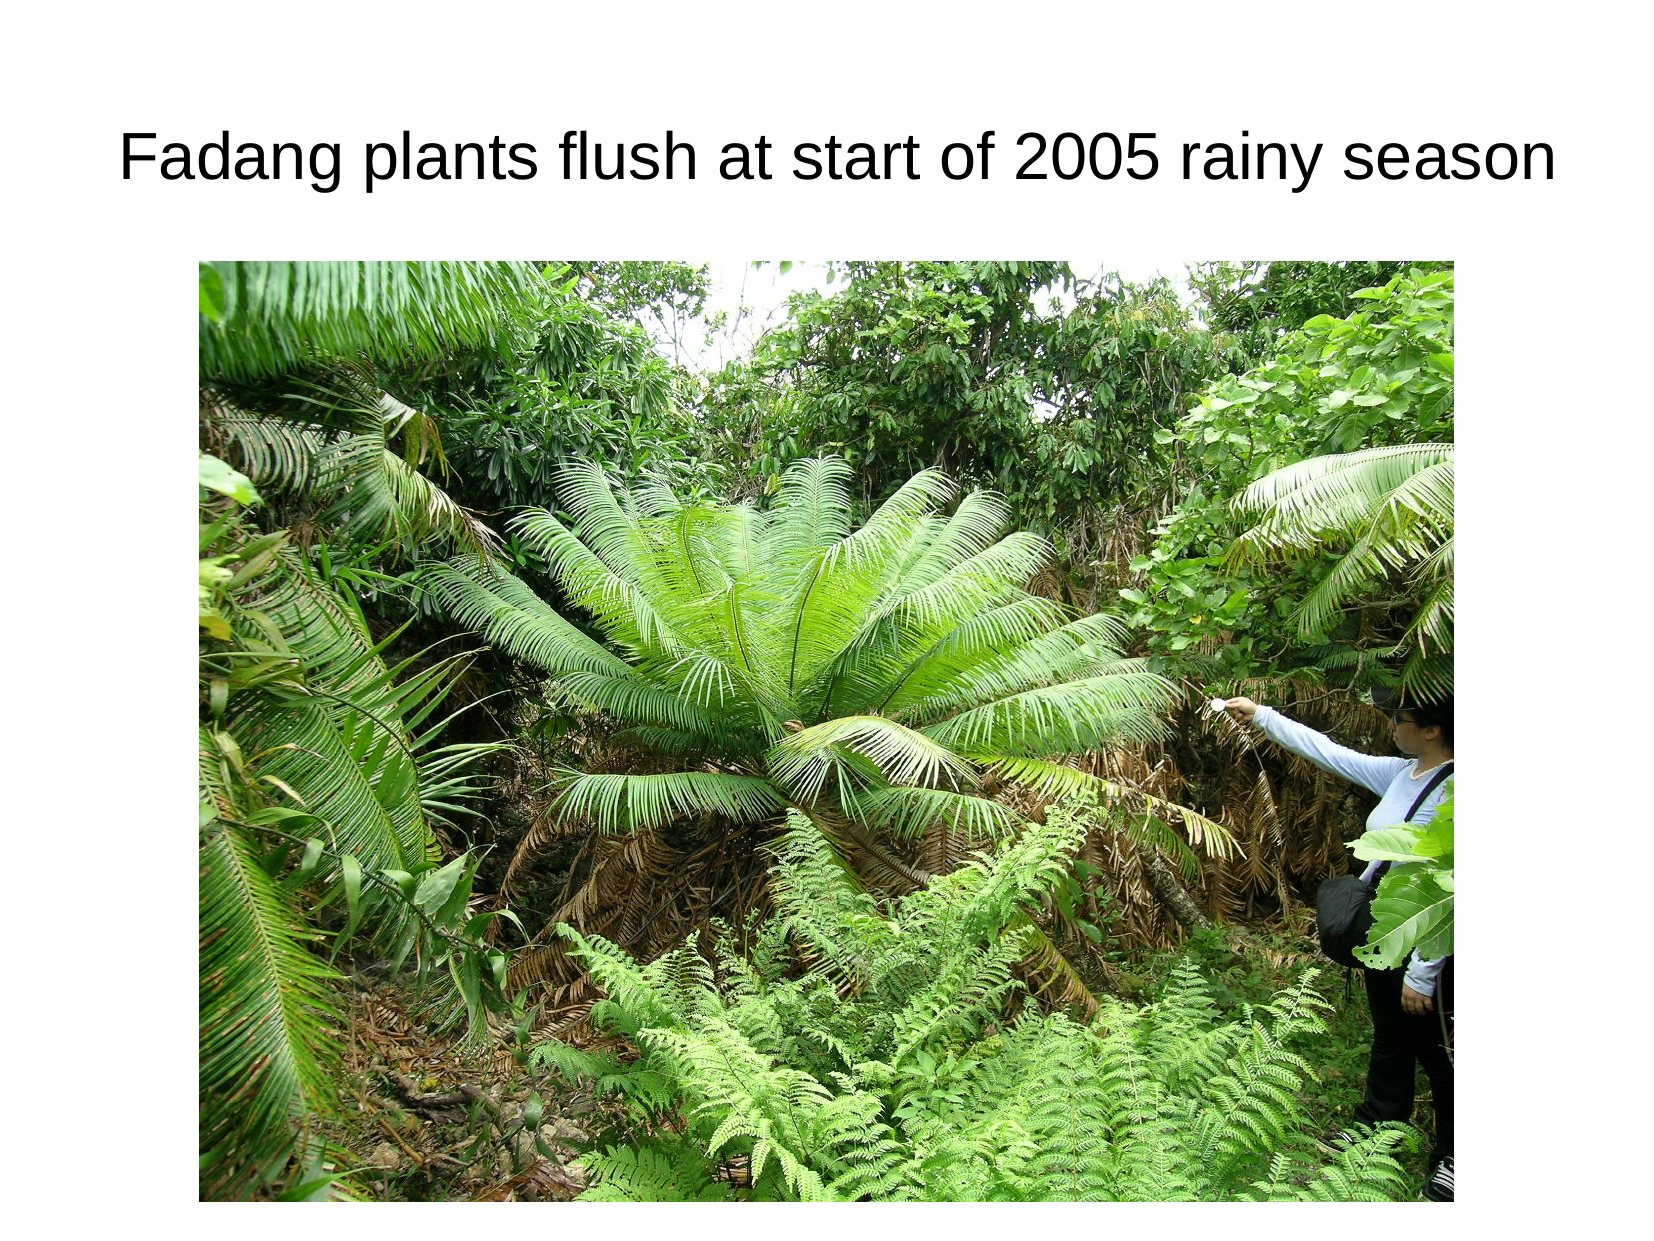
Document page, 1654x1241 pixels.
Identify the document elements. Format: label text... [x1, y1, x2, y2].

picture [199, 261, 1454, 1202]
title Fadang plants flush at start of 2005 rainy season [0, 49, 1654, 257]
